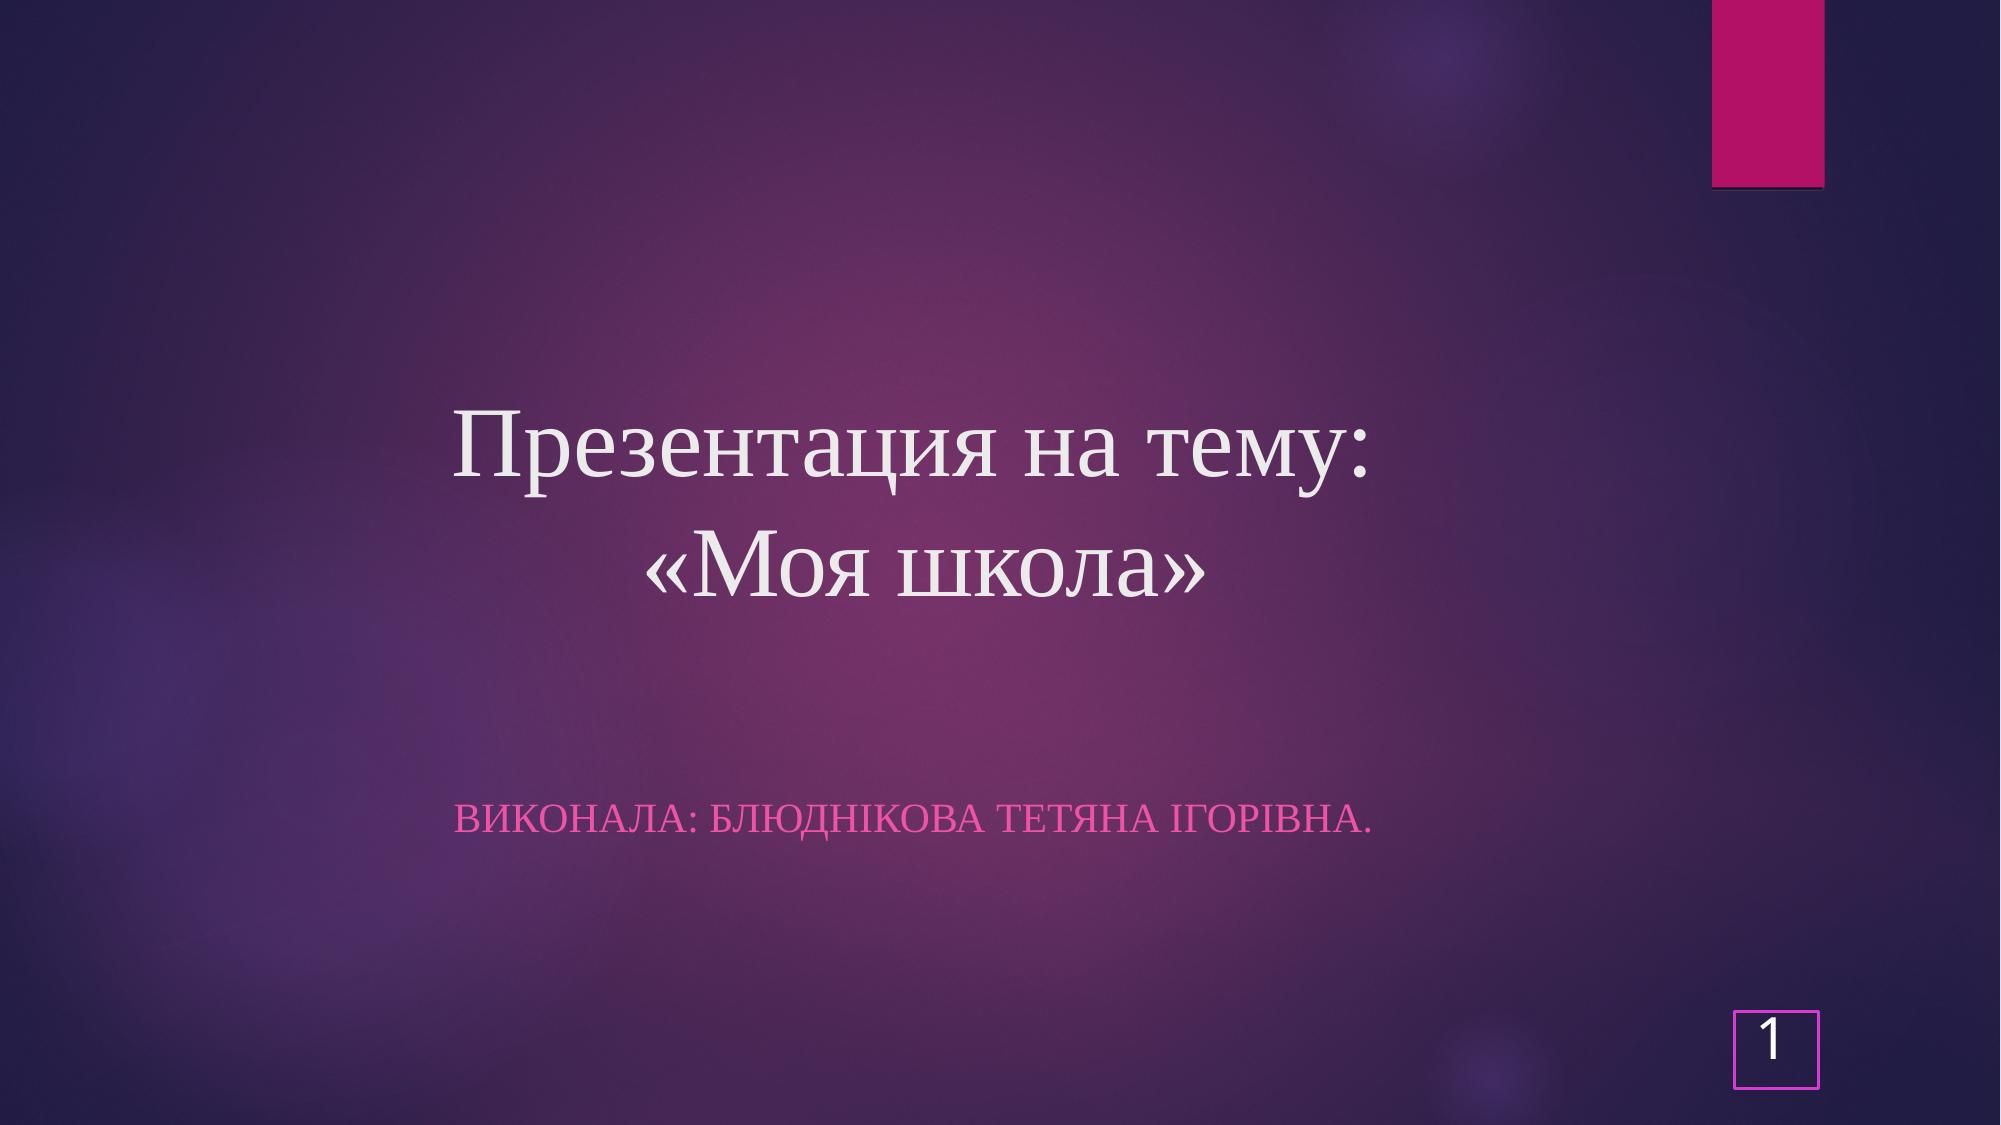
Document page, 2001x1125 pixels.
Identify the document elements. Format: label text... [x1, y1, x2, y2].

picture [0, 0, 2001, 1125]
slide_number <номер> [1736, 1013, 1817, 1087]
title Презентация на тему: «Моя школа» [189, 237, 1638, 783]
subtitle Виконала: Блюднікова Тетяна ігорівна. [189, 783, 1638, 925]
slide_number <номер> [1704, 1001, 1840, 1089]
